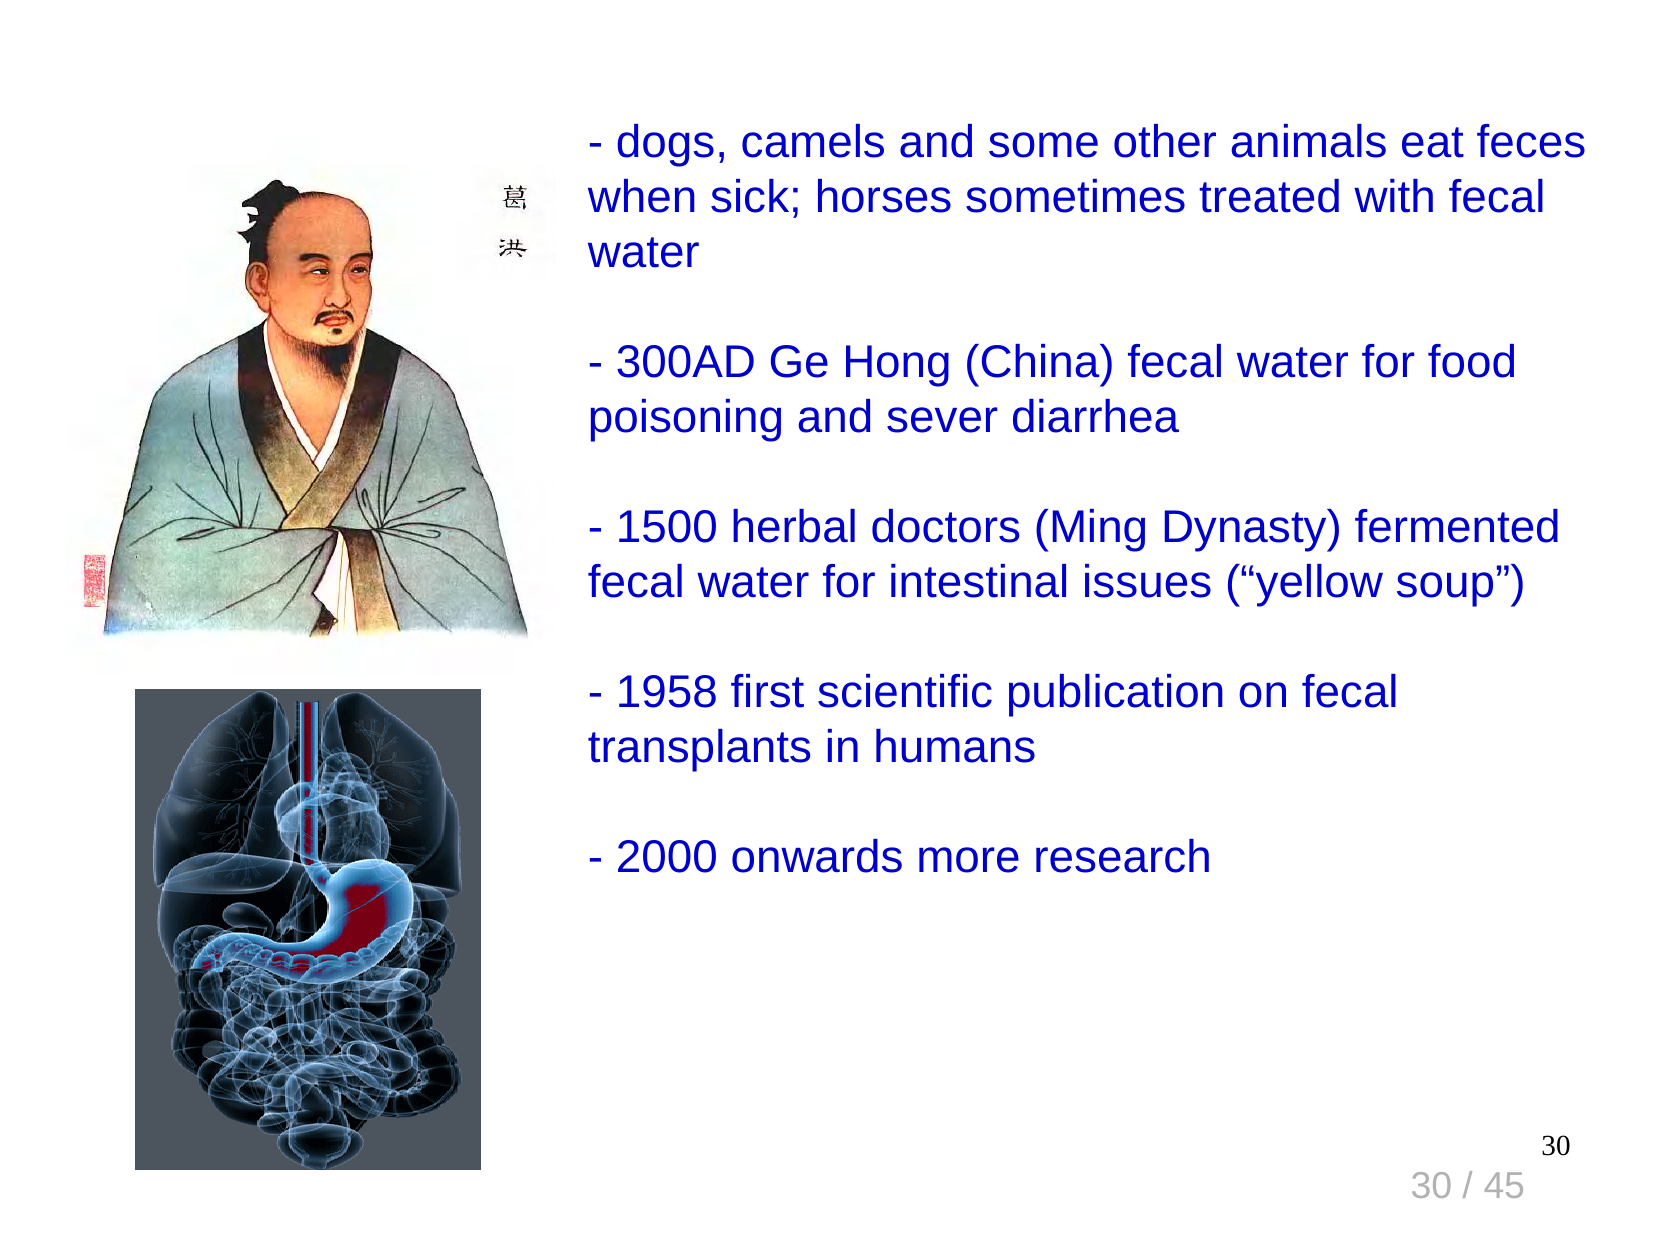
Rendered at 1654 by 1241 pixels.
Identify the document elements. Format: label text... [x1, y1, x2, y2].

text_box - dogs, camels and some other animals eat feces when sick; horses sometimes treated with fecal water - 300AD Ge Hong (China) fecal water for food poisoning and sever diarrhea - 1500 herbal doctors (Ming Dynasty) fermented fecal water for intestinal issues (“yellow soup”) - 1958 first scientific publication on fecal transplants in humans - 2000 onwards more research [574, 104, 1635, 1146]
picture [135, 689, 481, 1170]
text_box <number> / 45 [1395, 1156, 1654, 1220]
picture [66, 134, 556, 675]
